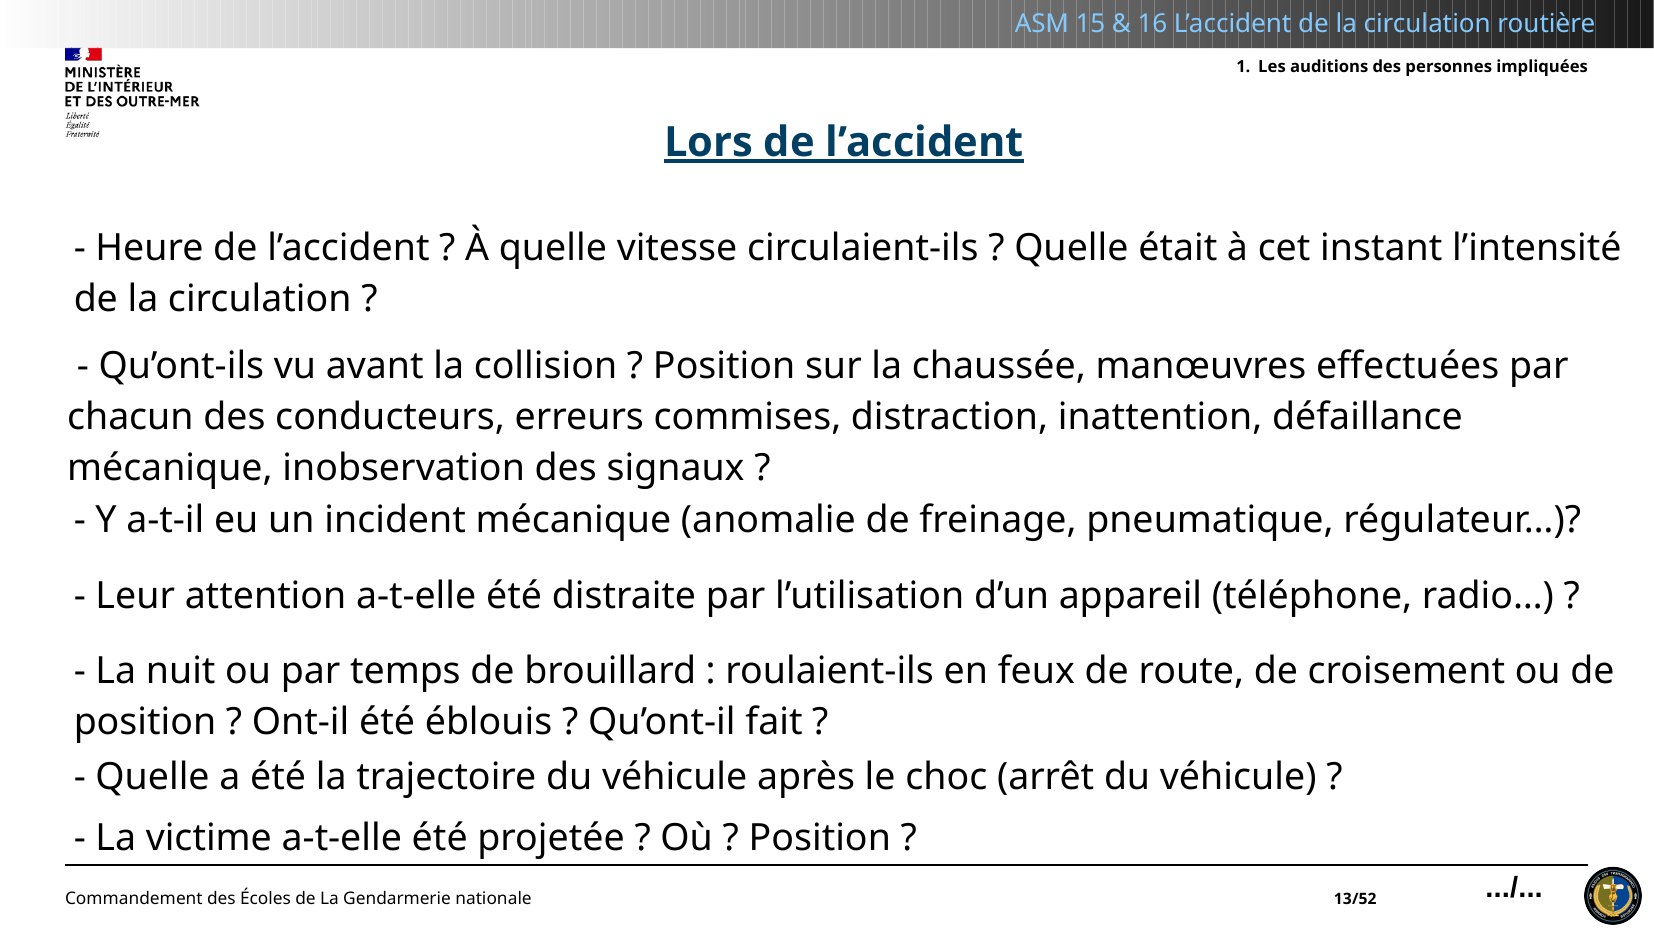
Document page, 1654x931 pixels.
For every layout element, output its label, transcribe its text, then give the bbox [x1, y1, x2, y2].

list LES AUDITIONS DES PERSONNES IMPLIQUÉES [598, 56, 1589, 122]
text_box - Quelle a été la trajectoire du véhicule après le choc (arrêt du véhicule) ? [59, 745, 1654, 803]
text_box - La nuit ou par temps de brouillard : roulaient-ils en feux de route, de croisement ou de position ? Ont-il été éblouis ? Qu’ont-il fait ? [59, 636, 1654, 745]
text_box - Qu’ont-ils vu avant la collision ? Position sur la chaussée, manœuvres effectuées par chacun des conducteurs, erreurs commises, distraction, inattention, défaillance mécanique, inobservation des signaux ? [52, 330, 1630, 486]
text_box .../... [1470, 863, 1569, 912]
text_box - Leur attention a-t-elle été distraite par l’utilisation d’un appareil (téléphone, radio…) ? [59, 561, 1654, 626]
picture [65, 49, 213, 138]
picture [1584, 865, 1642, 925]
text_box Lors de l’accident [649, 104, 1037, 170]
text_box - Heure de l’accident ? À quelle vitesse circulaient-ils ? Quelle était à cet instant l’intensité de la circulation ? [59, 212, 1642, 321]
text_box - Y a-t-il eu un incident mécanique (anomalie de freinage, pneumatique, régulateur…)? [59, 485, 1654, 556]
text_box - La victime a-t-elle été projetée ? Où ? Position ? [59, 803, 1654, 865]
